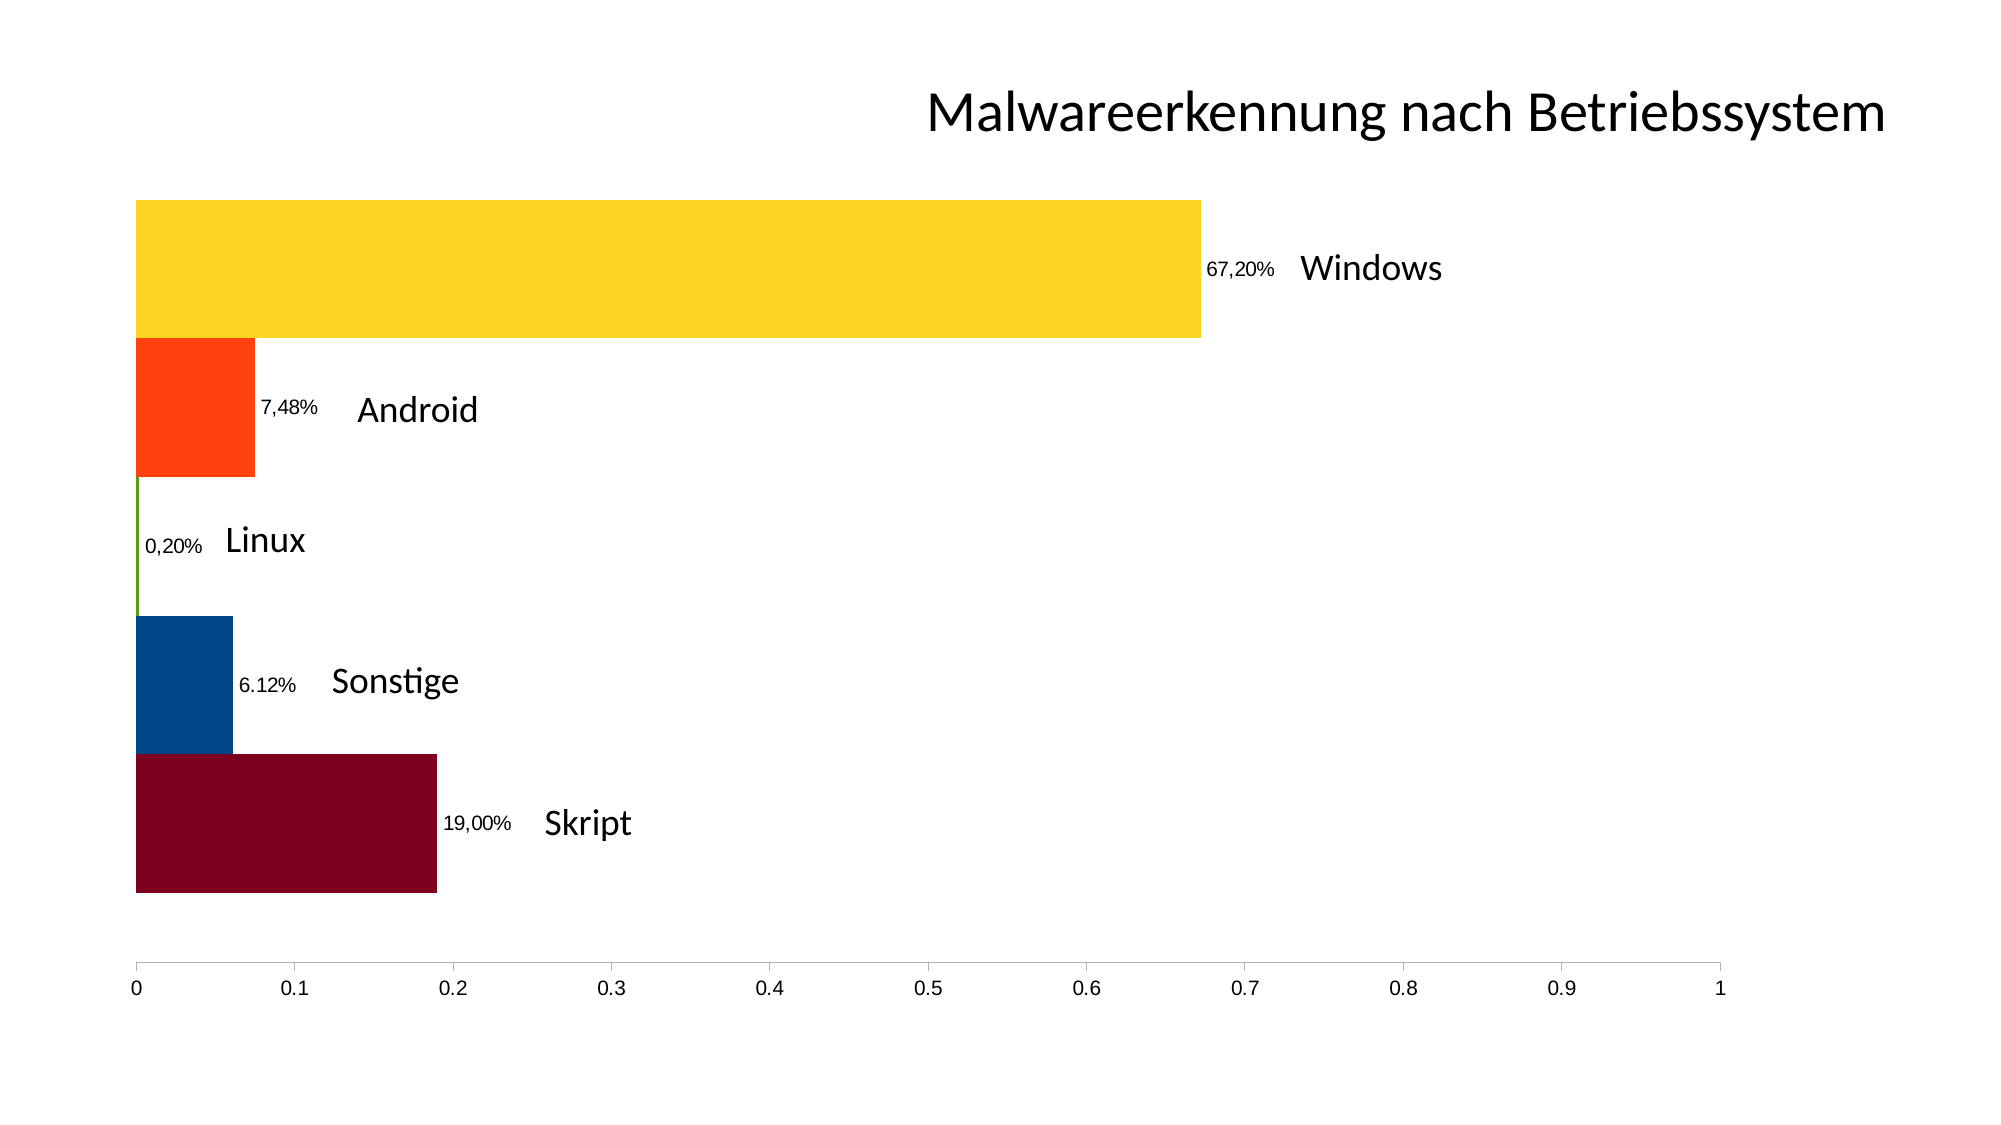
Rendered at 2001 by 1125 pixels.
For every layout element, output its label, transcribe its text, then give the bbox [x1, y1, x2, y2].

text_box Malwareerkennung nach Betriebssystem [912, 65, 1973, 151]
chart [64, 42, 1942, 1047]
text_box Android [342, 377, 616, 437]
text_box Sonstige [317, 648, 591, 709]
text_box Linux [210, 507, 485, 568]
